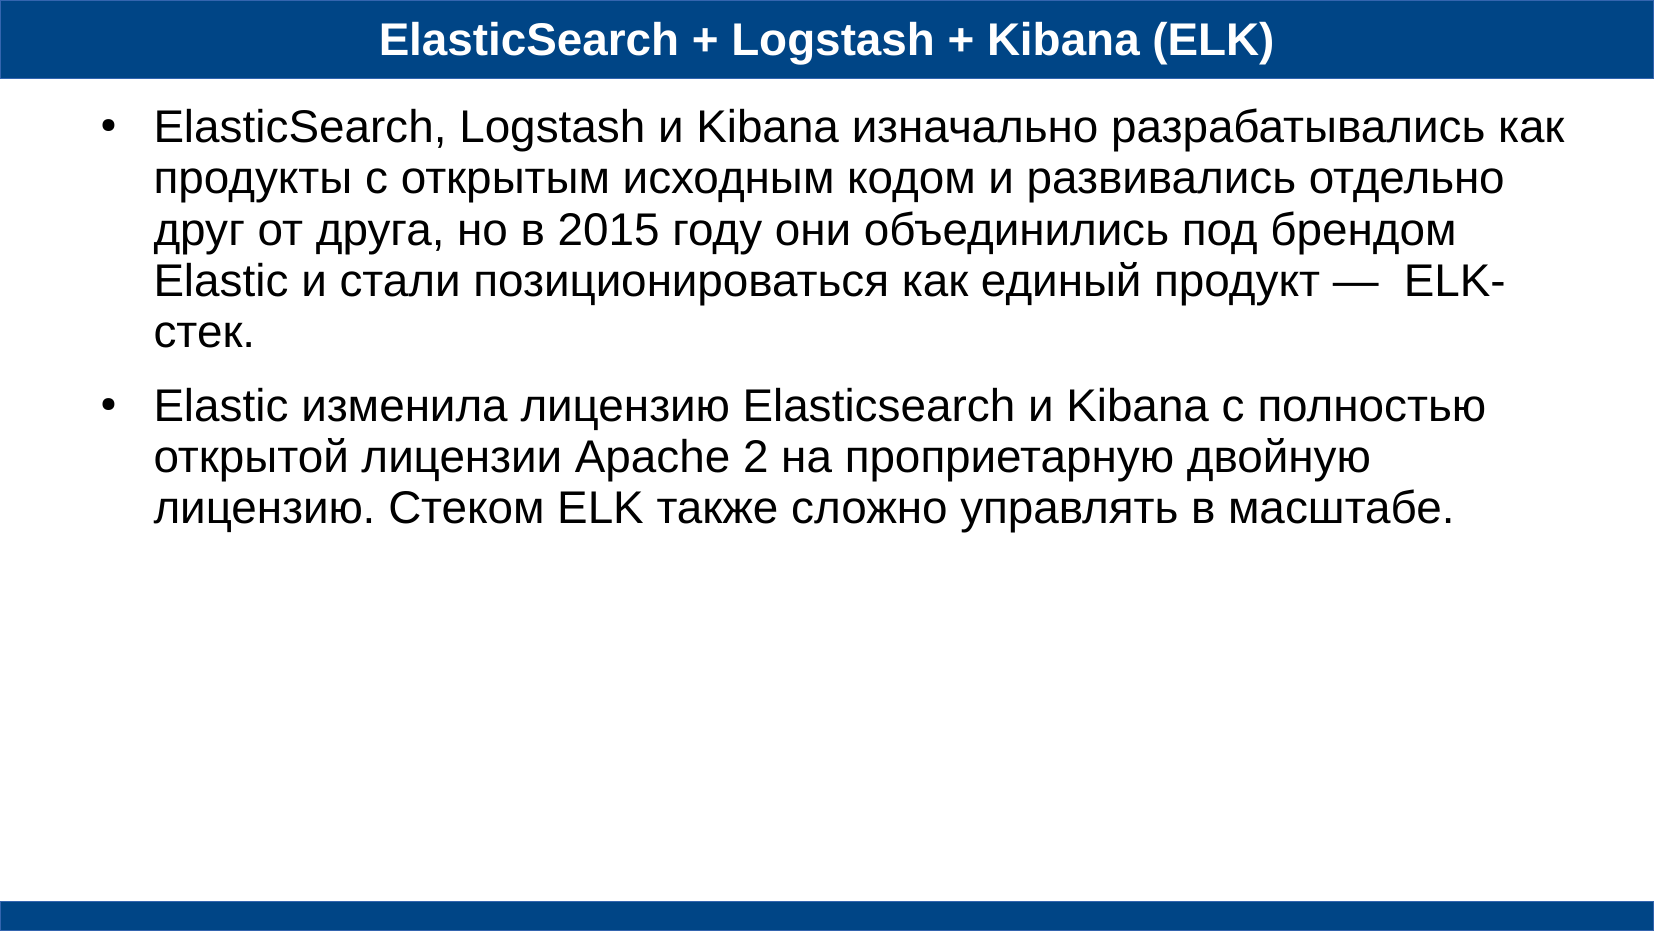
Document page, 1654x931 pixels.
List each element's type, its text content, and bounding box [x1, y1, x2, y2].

list ElasticSearch, Logstash и Kibana изначально разрабатывались как продукты с открытым исходным кодом и развивались отдельно друг от друга, но в 2015 году они объединились под брендом Elastic и стали позиционироваться как единый продукт — ELK-стек. Elastic изменила лицензию Elasticsearch и Kibana с полностью открытой лицензии Apache 2 на проприетарную двойную лицензию. Стеком ELK также сложно управлять в масштабе. [82, 101, 1571, 641]
title ElasticSearch + Logstash + Kibana (ELK) [0, 0, 1654, 79]
